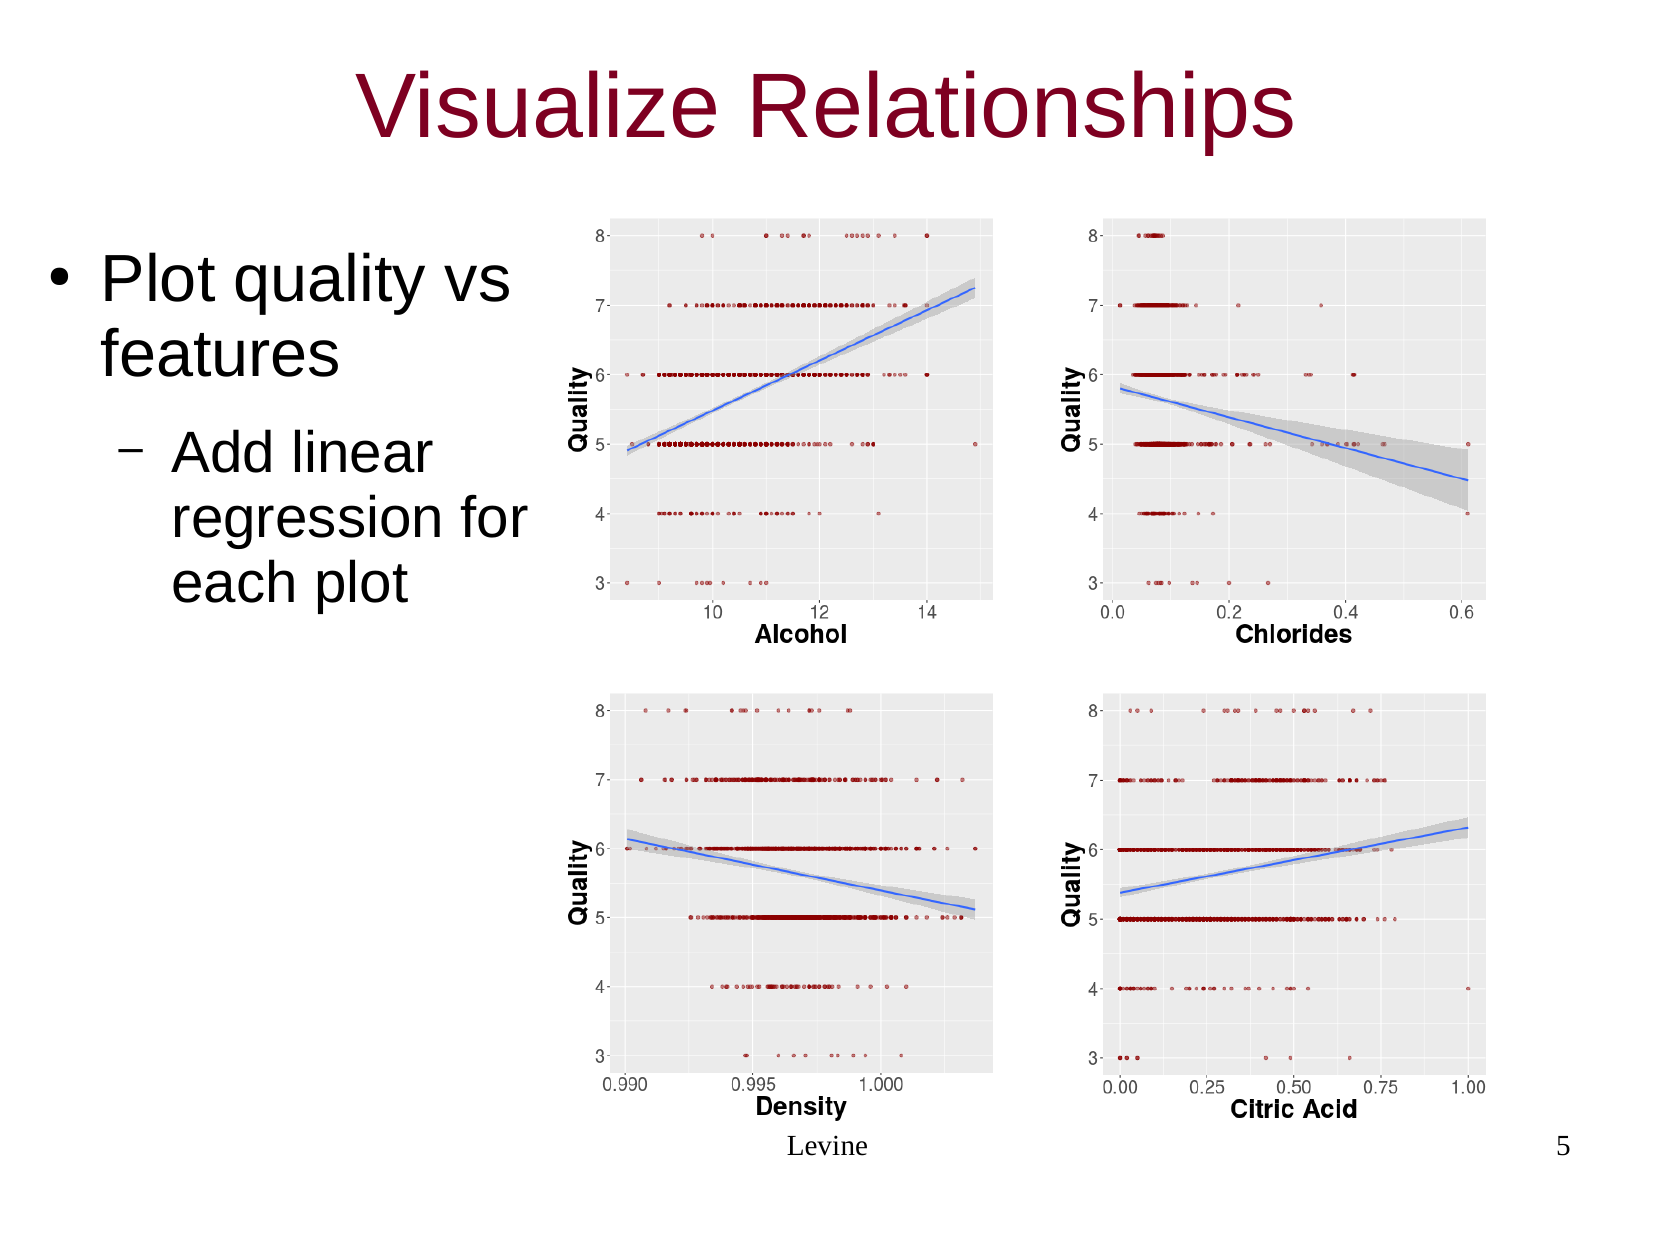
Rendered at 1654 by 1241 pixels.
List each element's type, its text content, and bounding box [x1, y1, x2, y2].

picture [1056, 688, 1490, 1122]
title Visualize Relationships [82, 2, 1571, 210]
picture [563, 688, 997, 1122]
picture [1056, 213, 1490, 647]
picture [563, 213, 997, 647]
list Plot quality vs features Add linear regression for each plot [30, 240, 578, 961]
